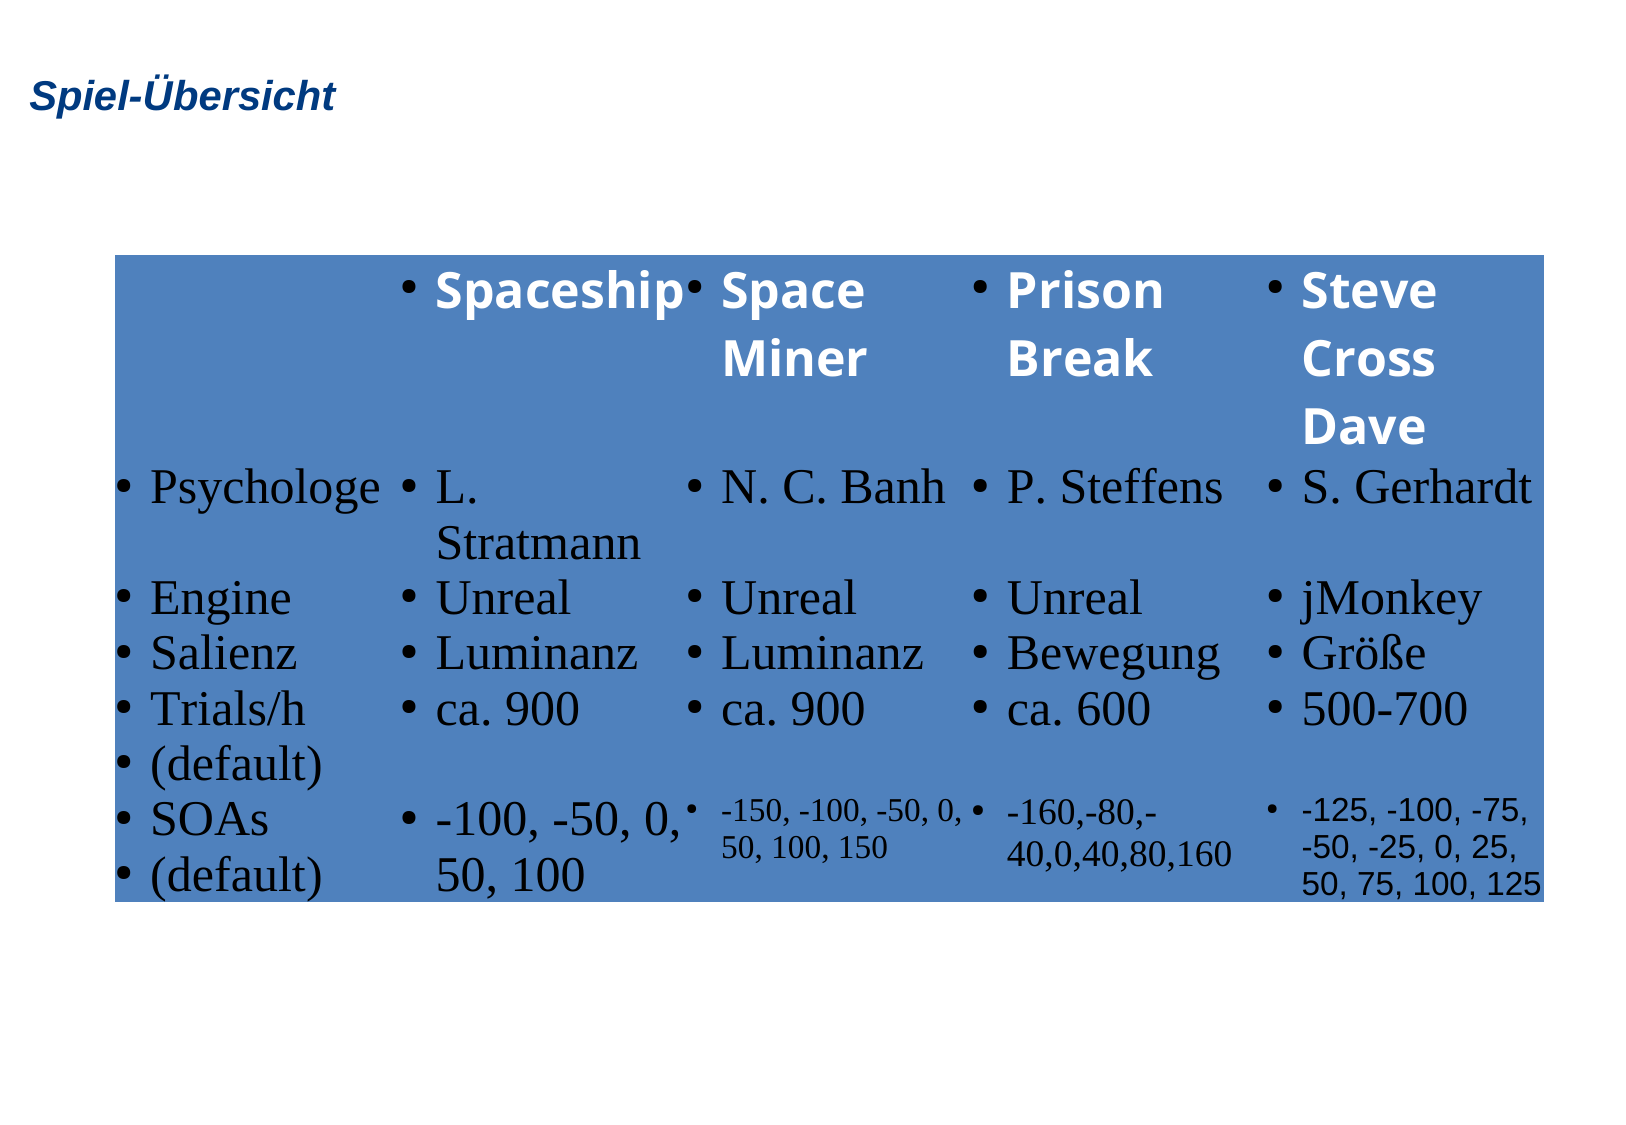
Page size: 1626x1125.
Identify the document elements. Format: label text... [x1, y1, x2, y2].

table_cell -100, -50, 0, 50, 100 [400, 791, 686, 902]
table_header [115, 255, 400, 459]
table_cell Salienz [115, 625, 400, 681]
table_cell ca. 900 [400, 681, 686, 791]
table_header Spaceship [400, 255, 686, 459]
table_cell Größe [1266, 625, 1544, 681]
table_cell Psychologe [115, 459, 400, 570]
table_cell -160,-80,-40,0,40,80,160 [971, 791, 1266, 902]
table_cell Engine [211, 614, 225, 623]
table_cell jMonkey [1266, 570, 1544, 625]
table_cell P. Steffens [971, 459, 1266, 570]
title Spiel-Übersicht [14, 12, 1086, 176]
table_cell Unreal [971, 570, 1266, 625]
table_header Steve Cross Dave [1266, 255, 1544, 459]
table_cell Unreal [686, 570, 971, 625]
table_cell ca. 900 [686, 681, 971, 791]
table_cell Luminanz [400, 625, 686, 681]
table_cell S. Gerhardt [1266, 459, 1544, 570]
table_cell Trials/h (default) [115, 681, 400, 791]
table_cell Unreal [400, 570, 686, 625]
table_cell Bewegung [971, 625, 1266, 681]
table_cell Engine [115, 570, 400, 625]
table_cell L. Stratmann [400, 459, 686, 570]
table_cell 500-700 [1266, 681, 1544, 791]
table_cell SOAs (default) [115, 791, 400, 902]
table_cell Luminanz [686, 625, 971, 681]
table_cell -125, -100, -75, -50, -25, 0, 25, 50, 75, 100, 125 [1266, 791, 1544, 902]
table_header Space Miner [686, 255, 971, 459]
table_cell N. C. Banh [686, 459, 971, 570]
table_cell Engine [212, 592, 222, 604]
table_cell -150, -100, -50, 0, 50, 100, 150 [686, 791, 971, 902]
table_header Prison Break [971, 255, 1266, 459]
table_cell ca. 600 [971, 681, 1266, 791]
